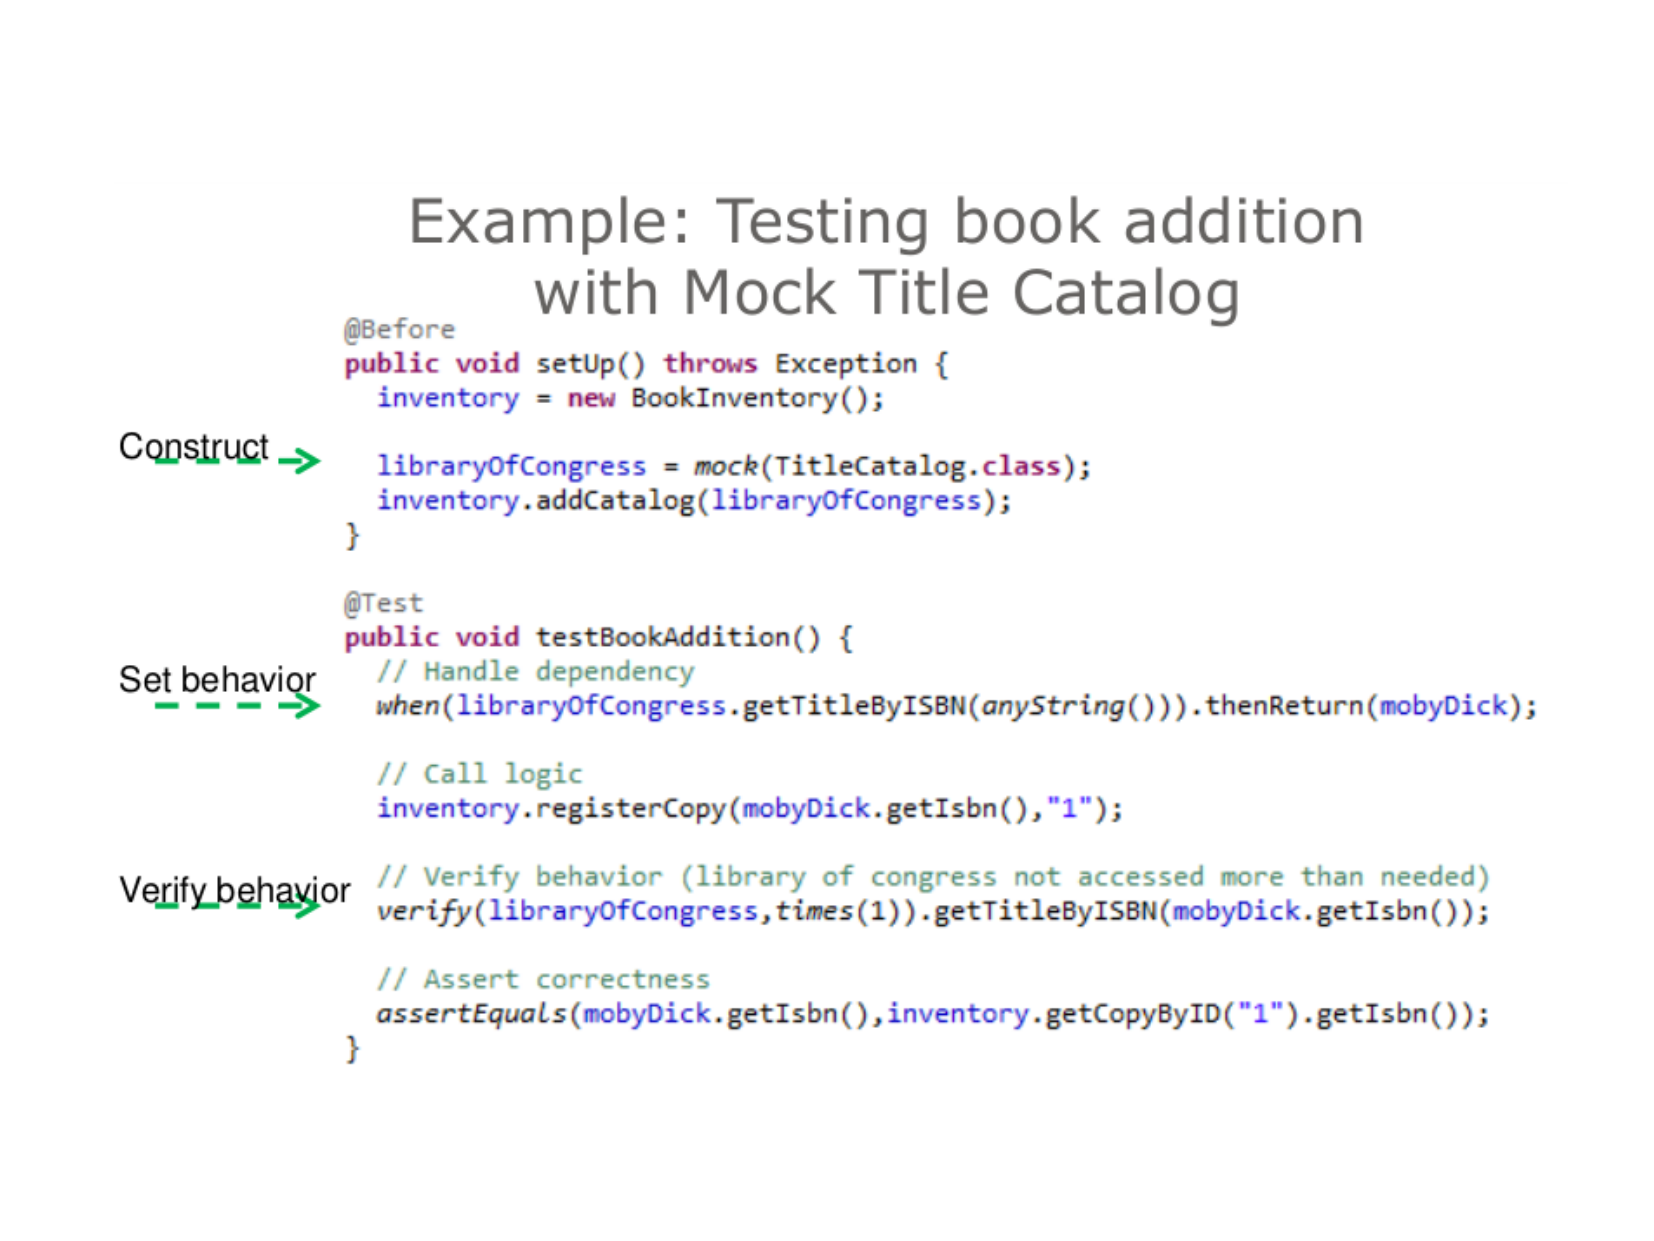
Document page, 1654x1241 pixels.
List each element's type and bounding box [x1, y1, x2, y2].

picture [105, 182, 1568, 1073]
